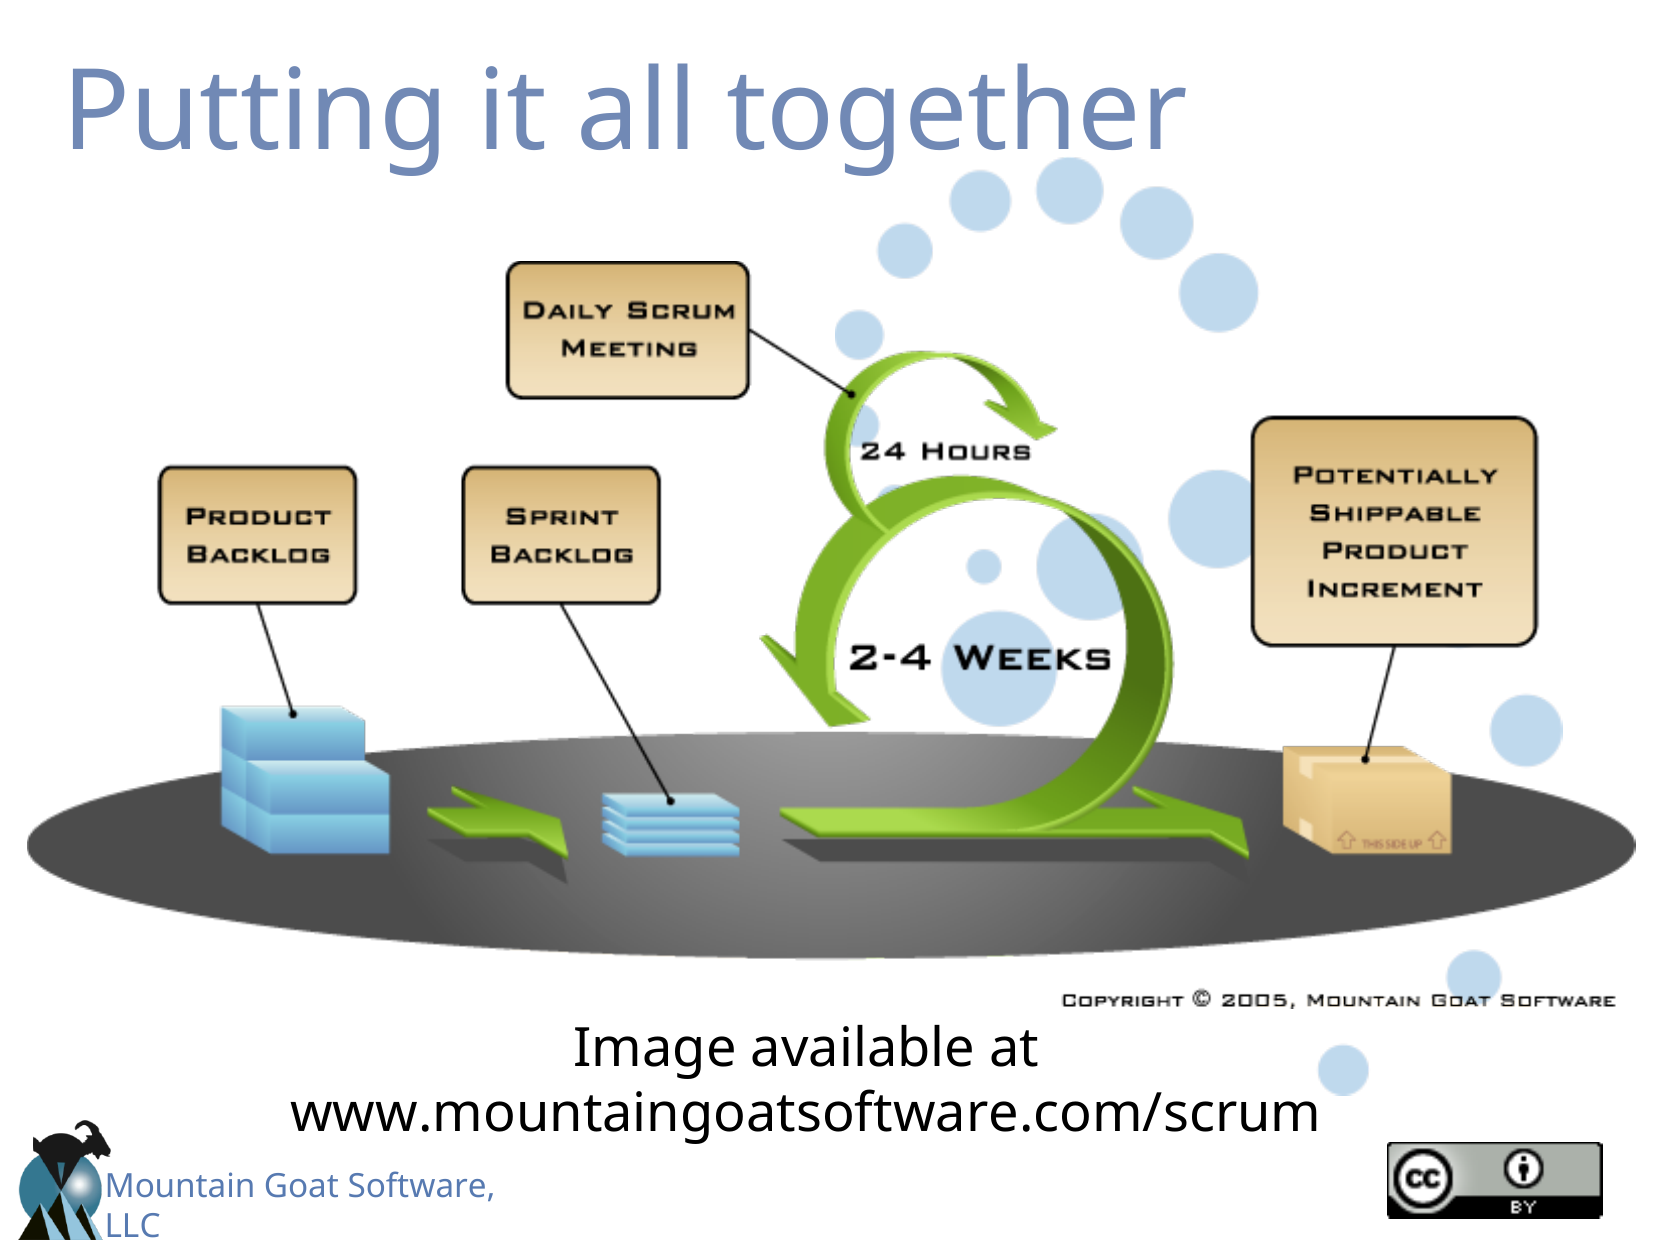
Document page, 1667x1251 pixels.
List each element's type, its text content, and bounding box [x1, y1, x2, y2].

picture [1387, 1142, 1603, 1219]
title Putting it all together [56, 18, 1609, 194]
text_box Image available at www.mountaingoatsoftware.com/scrum [253, 1006, 1360, 1148]
picture [27, 194, 1636, 1096]
picture [18, 1120, 111, 1240]
